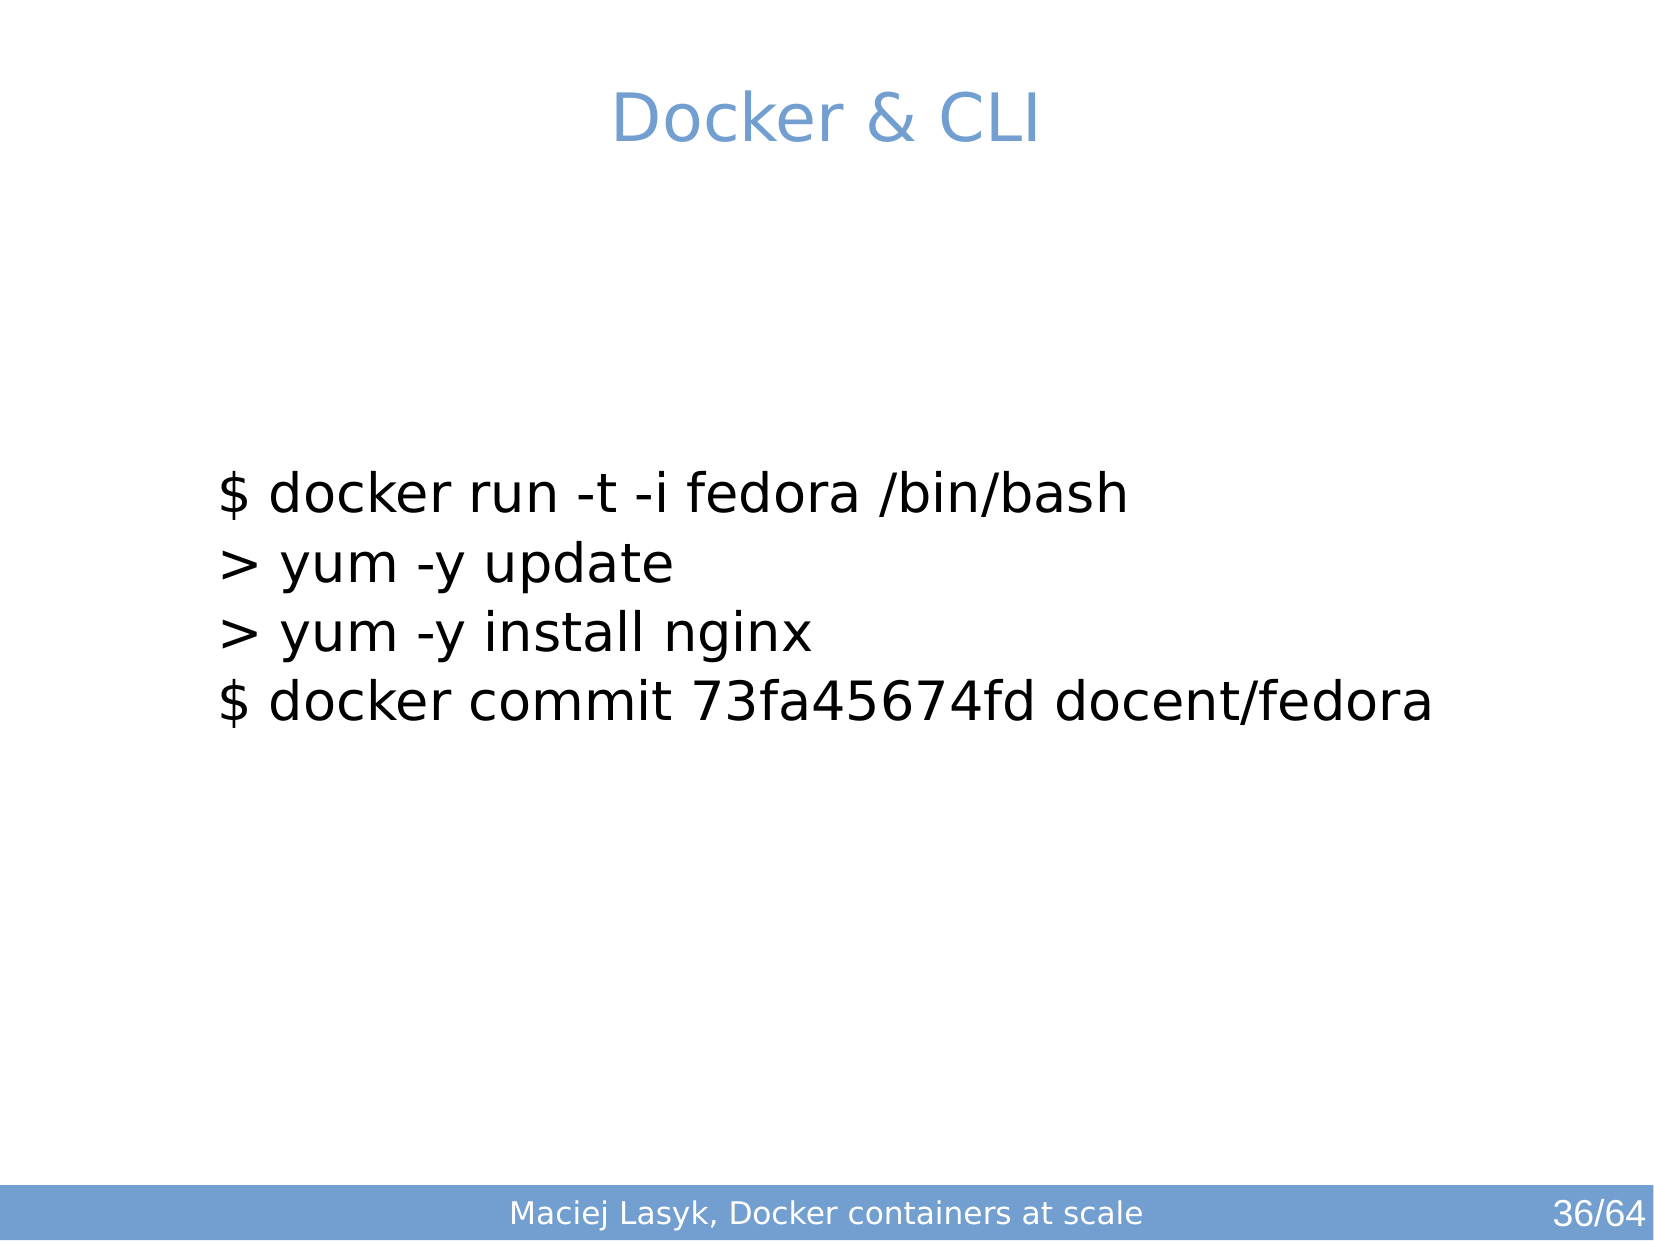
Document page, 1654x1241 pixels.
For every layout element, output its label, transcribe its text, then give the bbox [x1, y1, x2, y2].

text_box $ docker run -t -i fedora /bin/bash > yum -y update > yum -y install nginx $ docker commit 73fa45674fd docent/fedora [202, 455, 1452, 760]
text_box 36/64 [1527, 1185, 1654, 1241]
text_box Docker & CLI [596, 72, 1058, 166]
text_box Maciej Lasyk, Docker containers at scale [494, 1188, 1160, 1240]
text_box [0, 1185, 1527, 1241]
